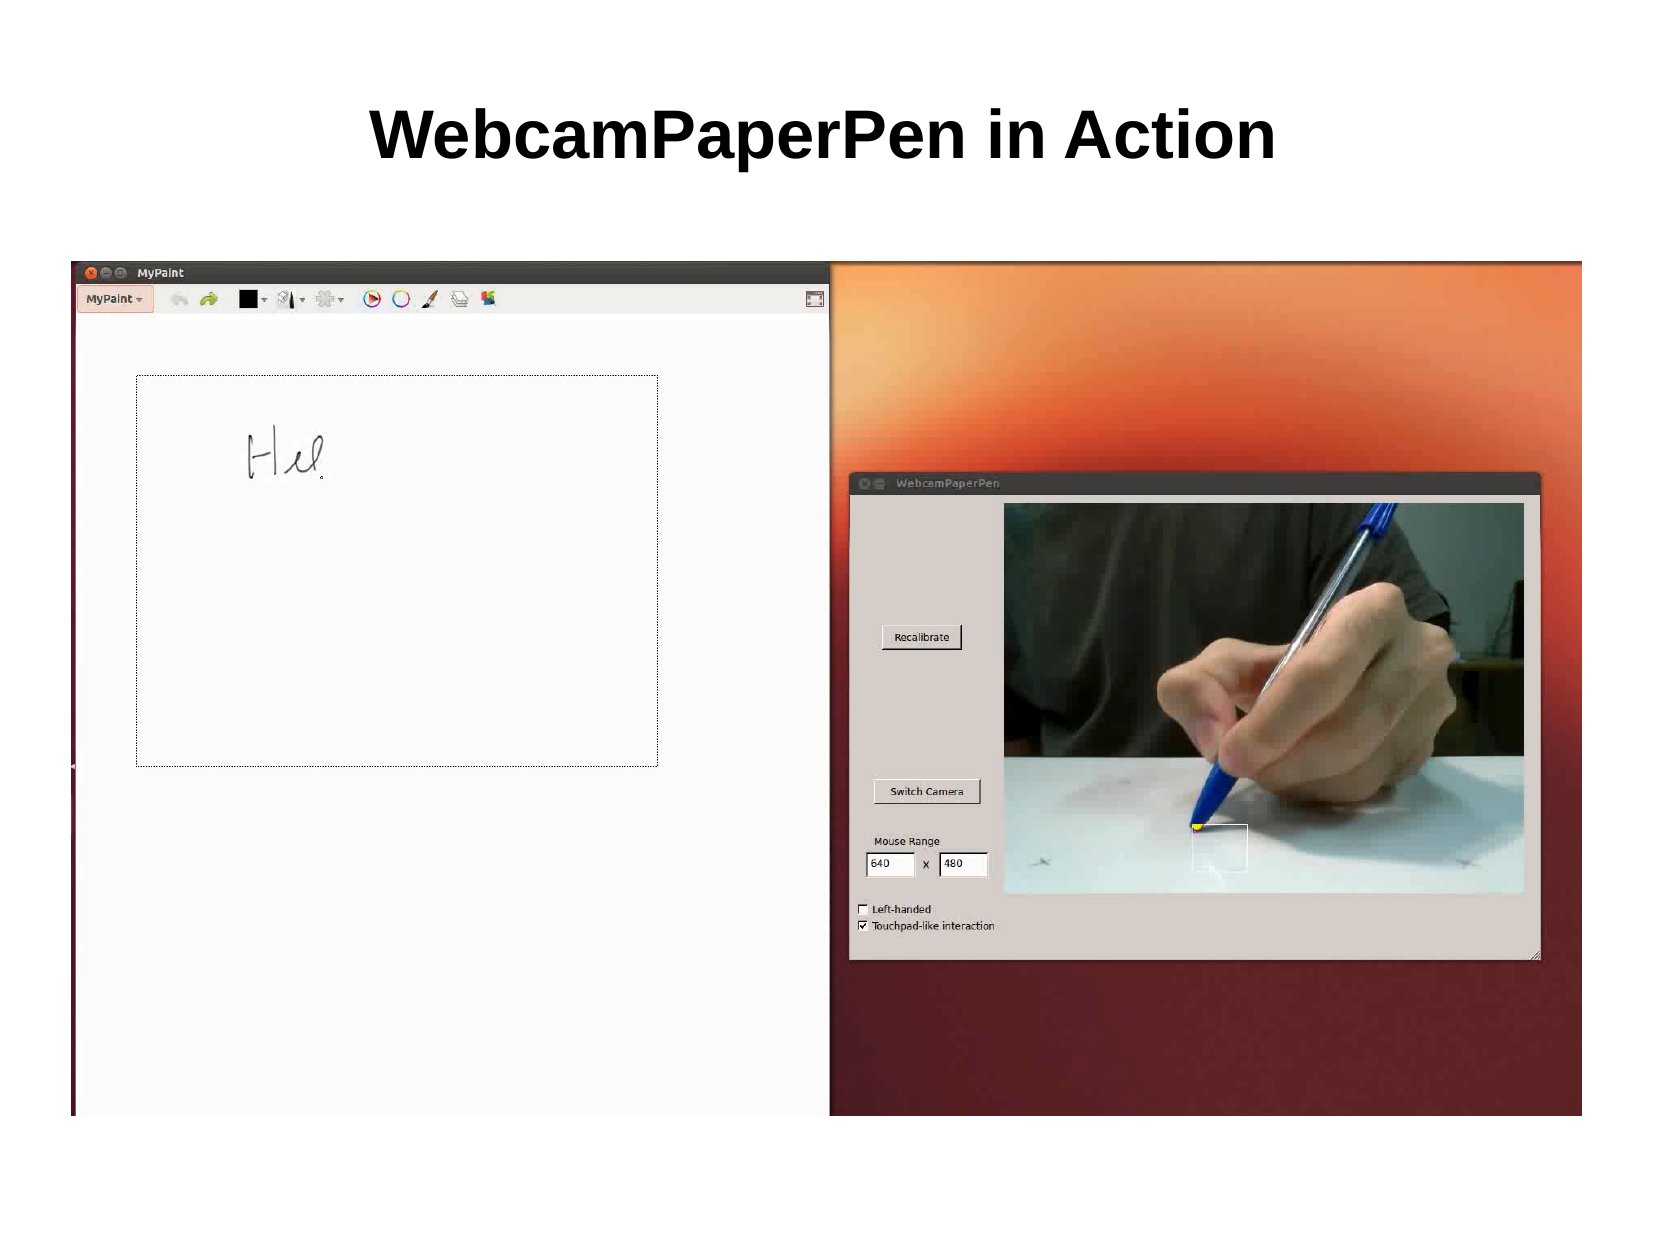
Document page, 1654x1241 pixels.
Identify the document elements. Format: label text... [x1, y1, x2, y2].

text_box WebcamPaperPen in Action [354, 89, 1300, 181]
text_box [70, 261, 1583, 1117]
